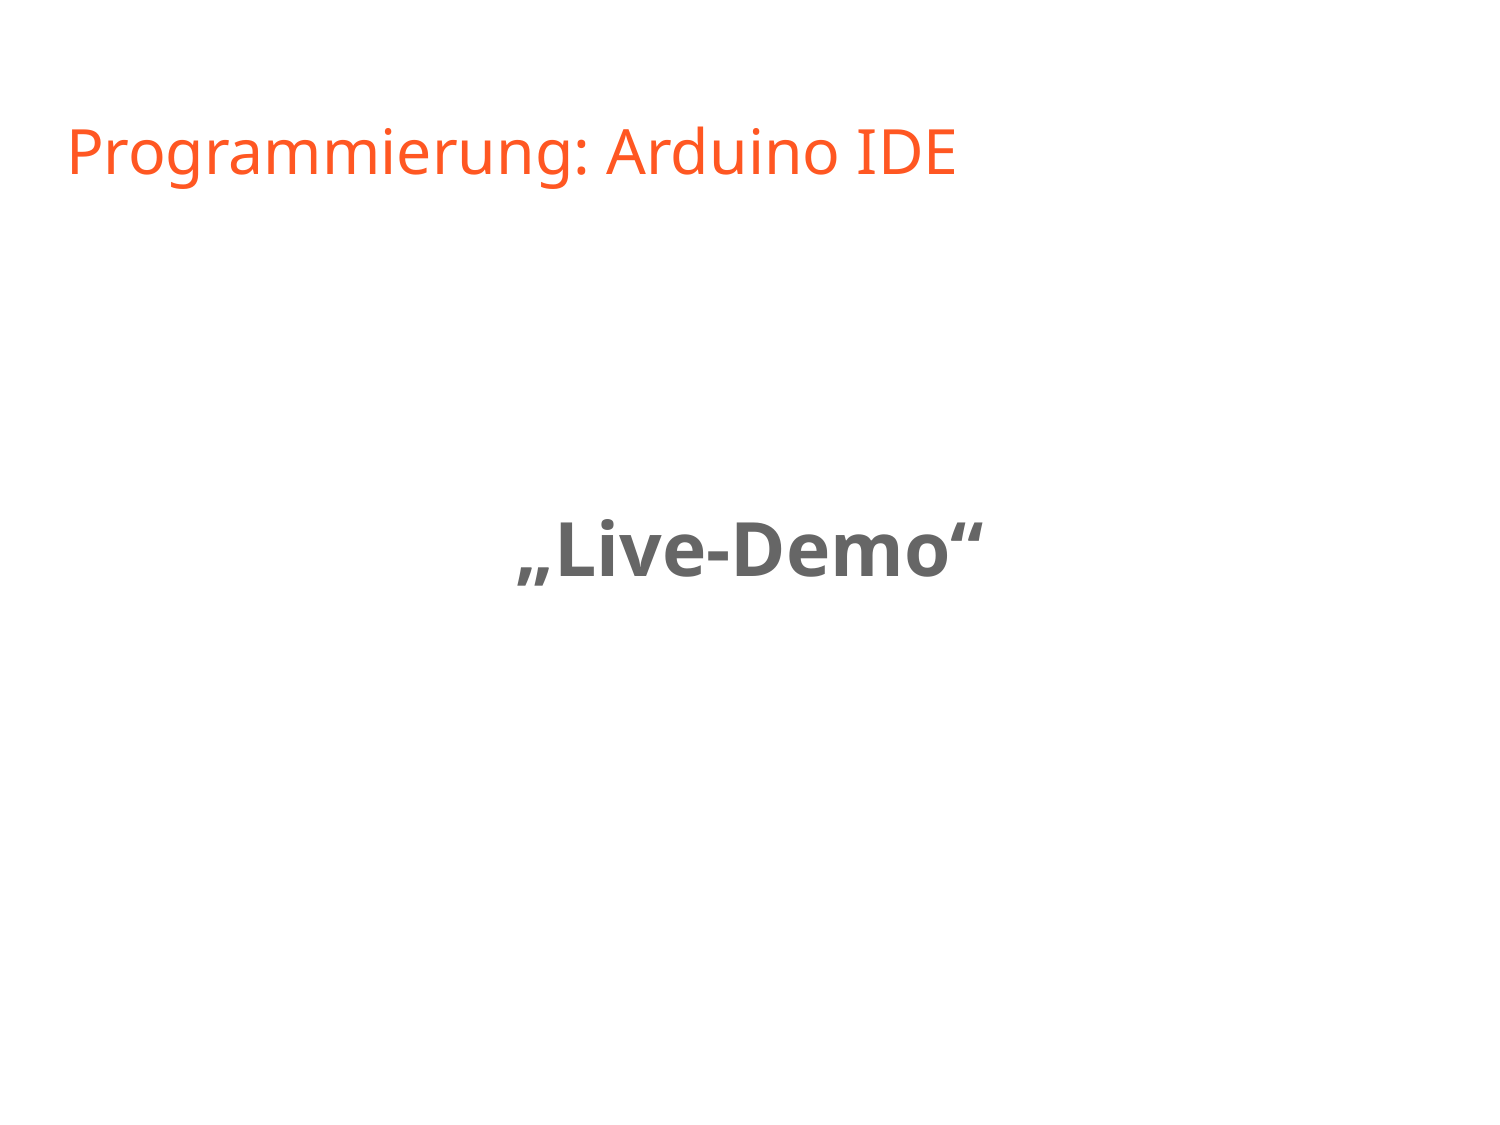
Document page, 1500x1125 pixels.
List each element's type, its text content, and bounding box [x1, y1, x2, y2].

title Programmierung: Arduino IDE [51, 97, 1449, 223]
list „Live-Demo“ [51, 252, 1449, 1000]
